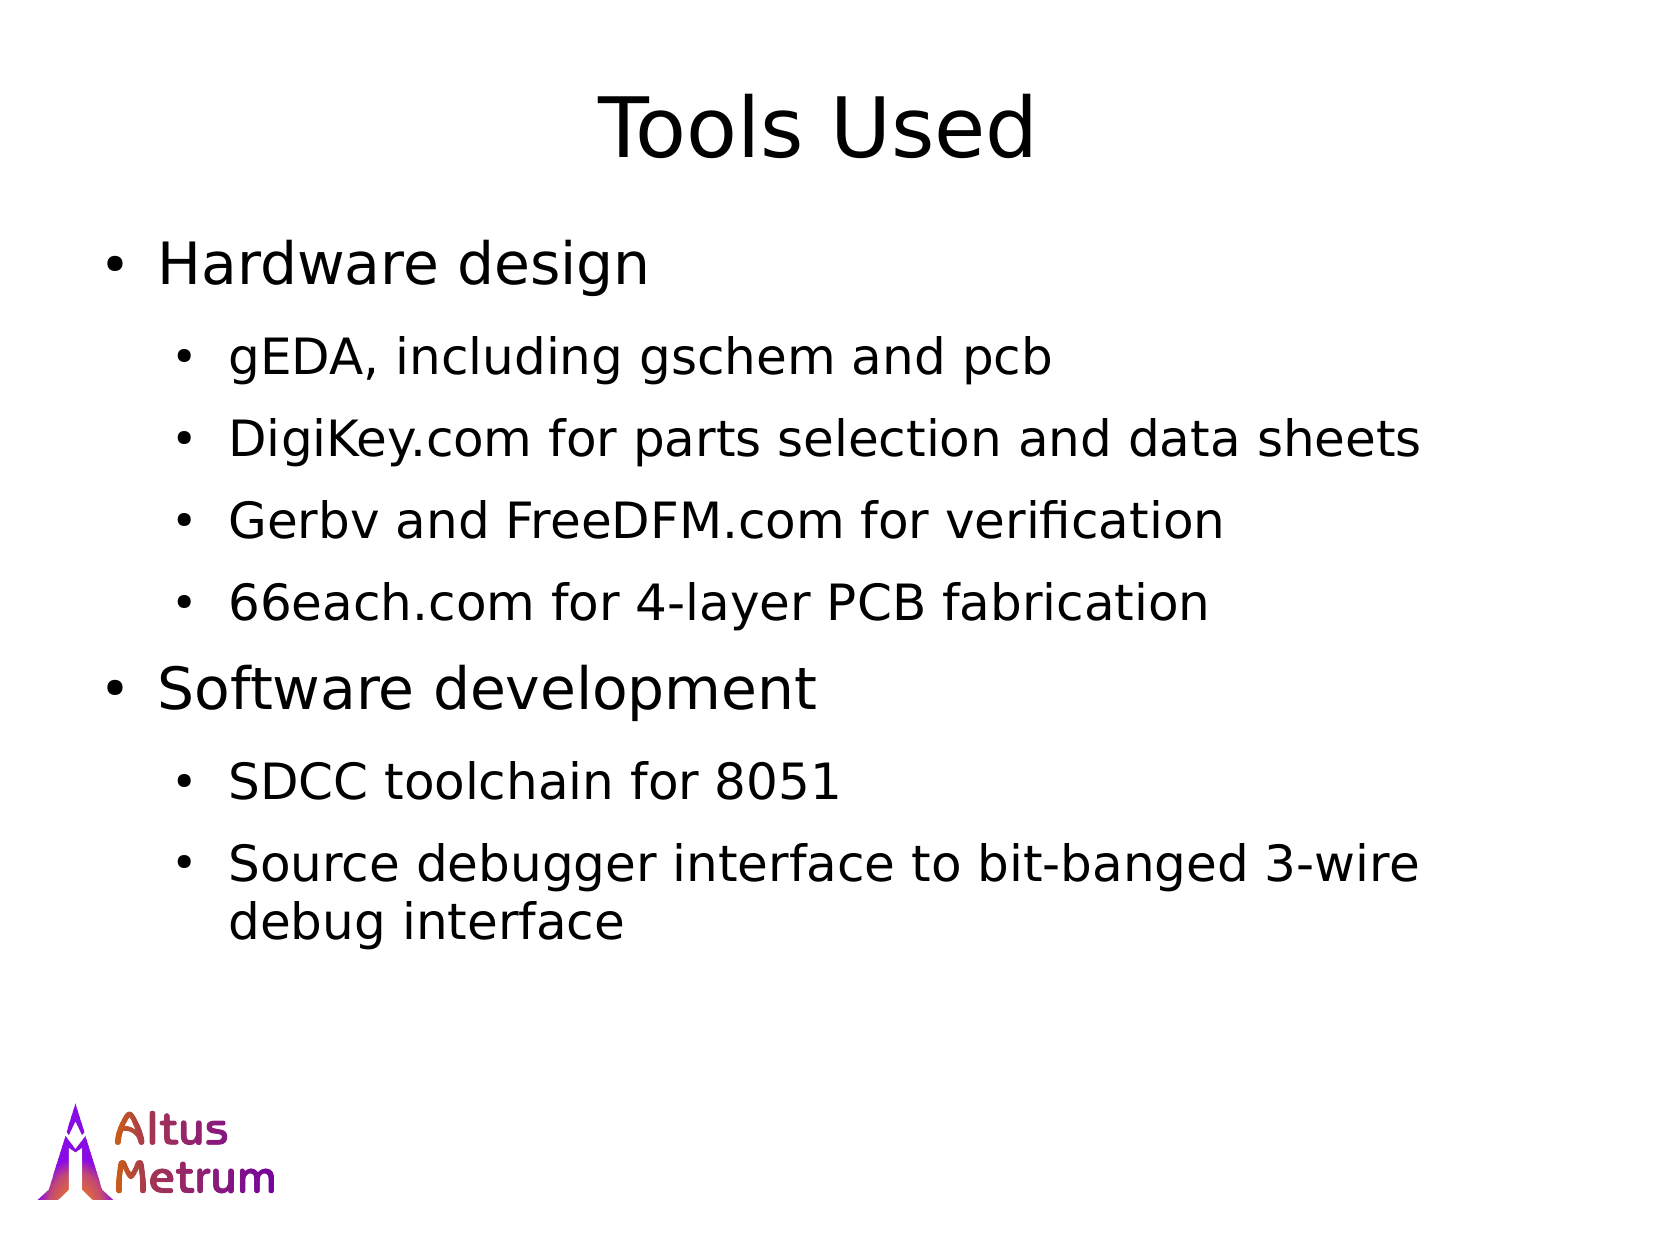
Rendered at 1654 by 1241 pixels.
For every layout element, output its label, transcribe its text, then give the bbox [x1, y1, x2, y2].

title Tools Used [75, 32, 1564, 226]
list Hardware design gEDA, including gschem and pcb DigiKey.com for parts selection and data sheets Gerbv and FreeDFM.com for verification 66each.com for 4-layer PCB fabrication Software development SDCC toolchain for 8051 Source debugger interface to bit-banged 3-wire debug interface [86, 230, 1576, 1035]
picture [37, 1103, 274, 1200]
